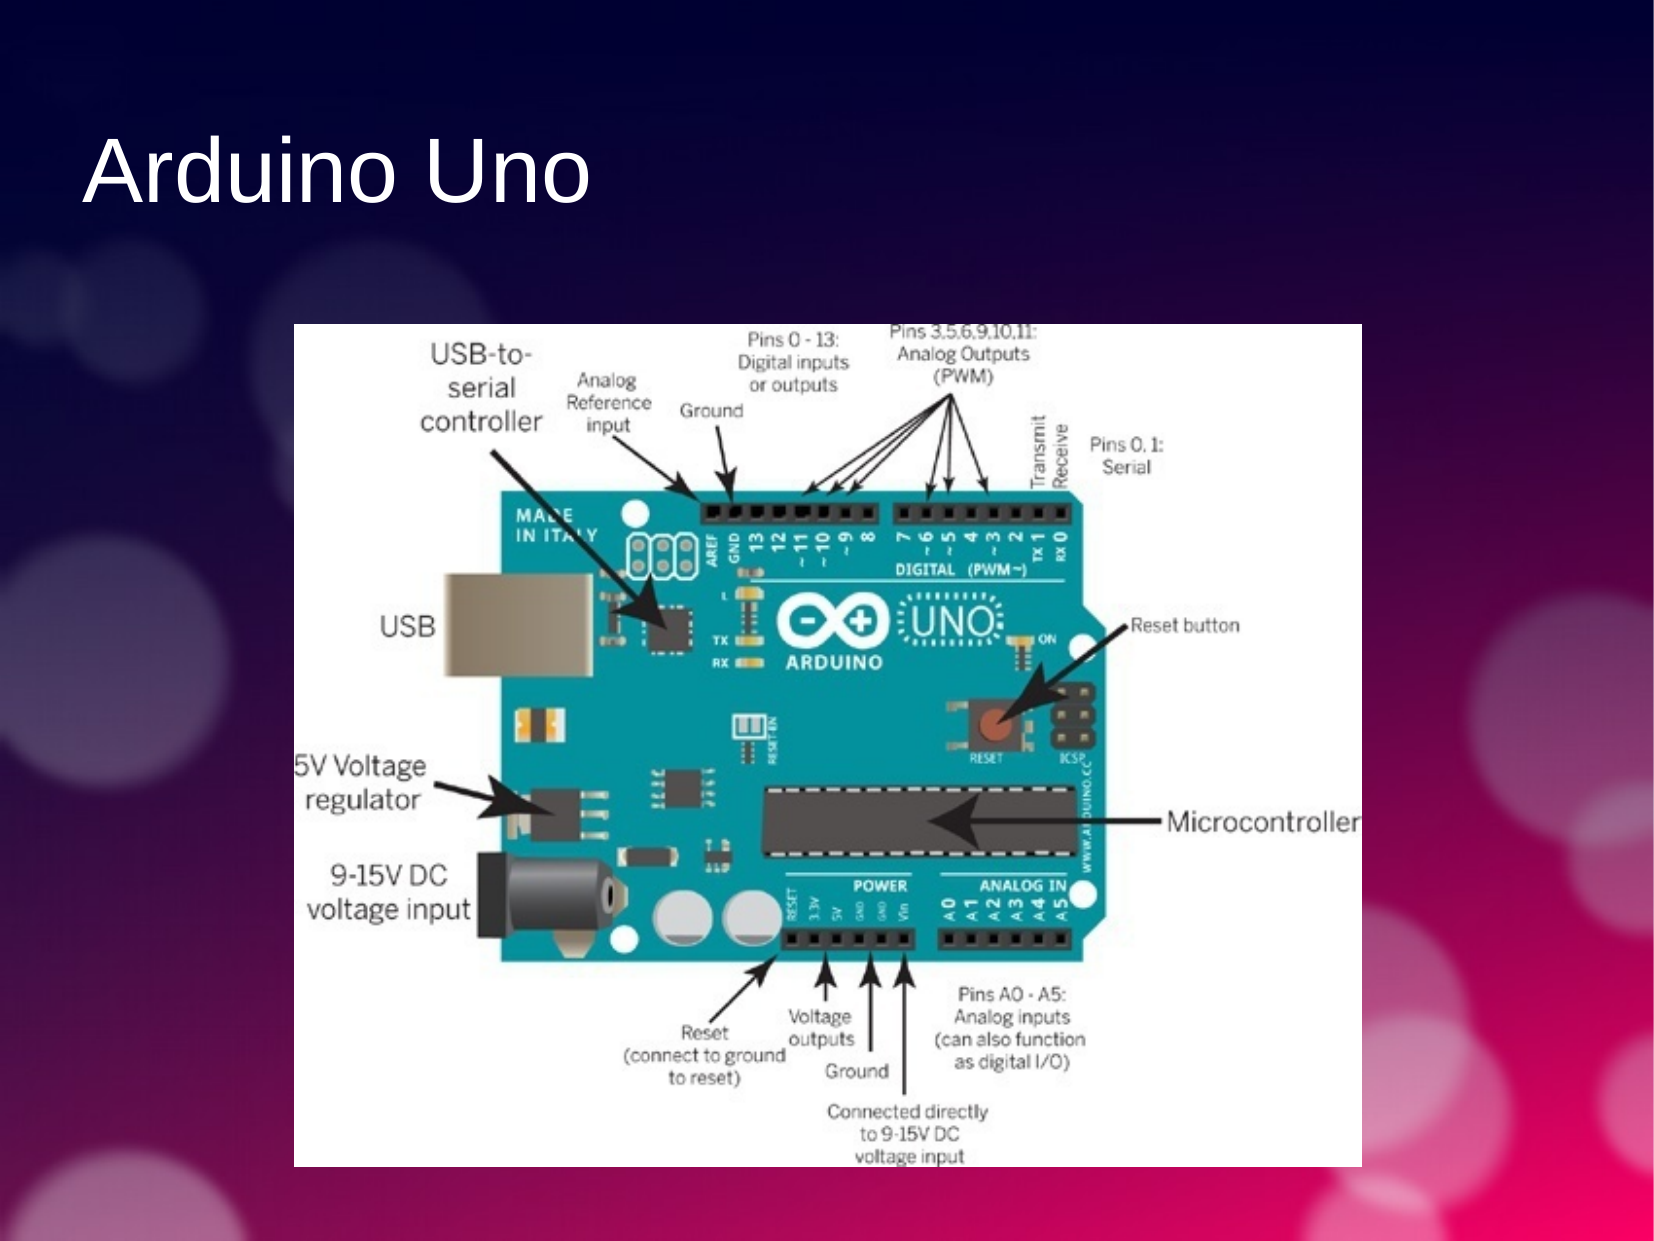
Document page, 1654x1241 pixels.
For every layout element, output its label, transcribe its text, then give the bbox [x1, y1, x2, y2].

picture [0, 0, 1654, 1241]
title Arduino Uno [82, 67, 1571, 275]
